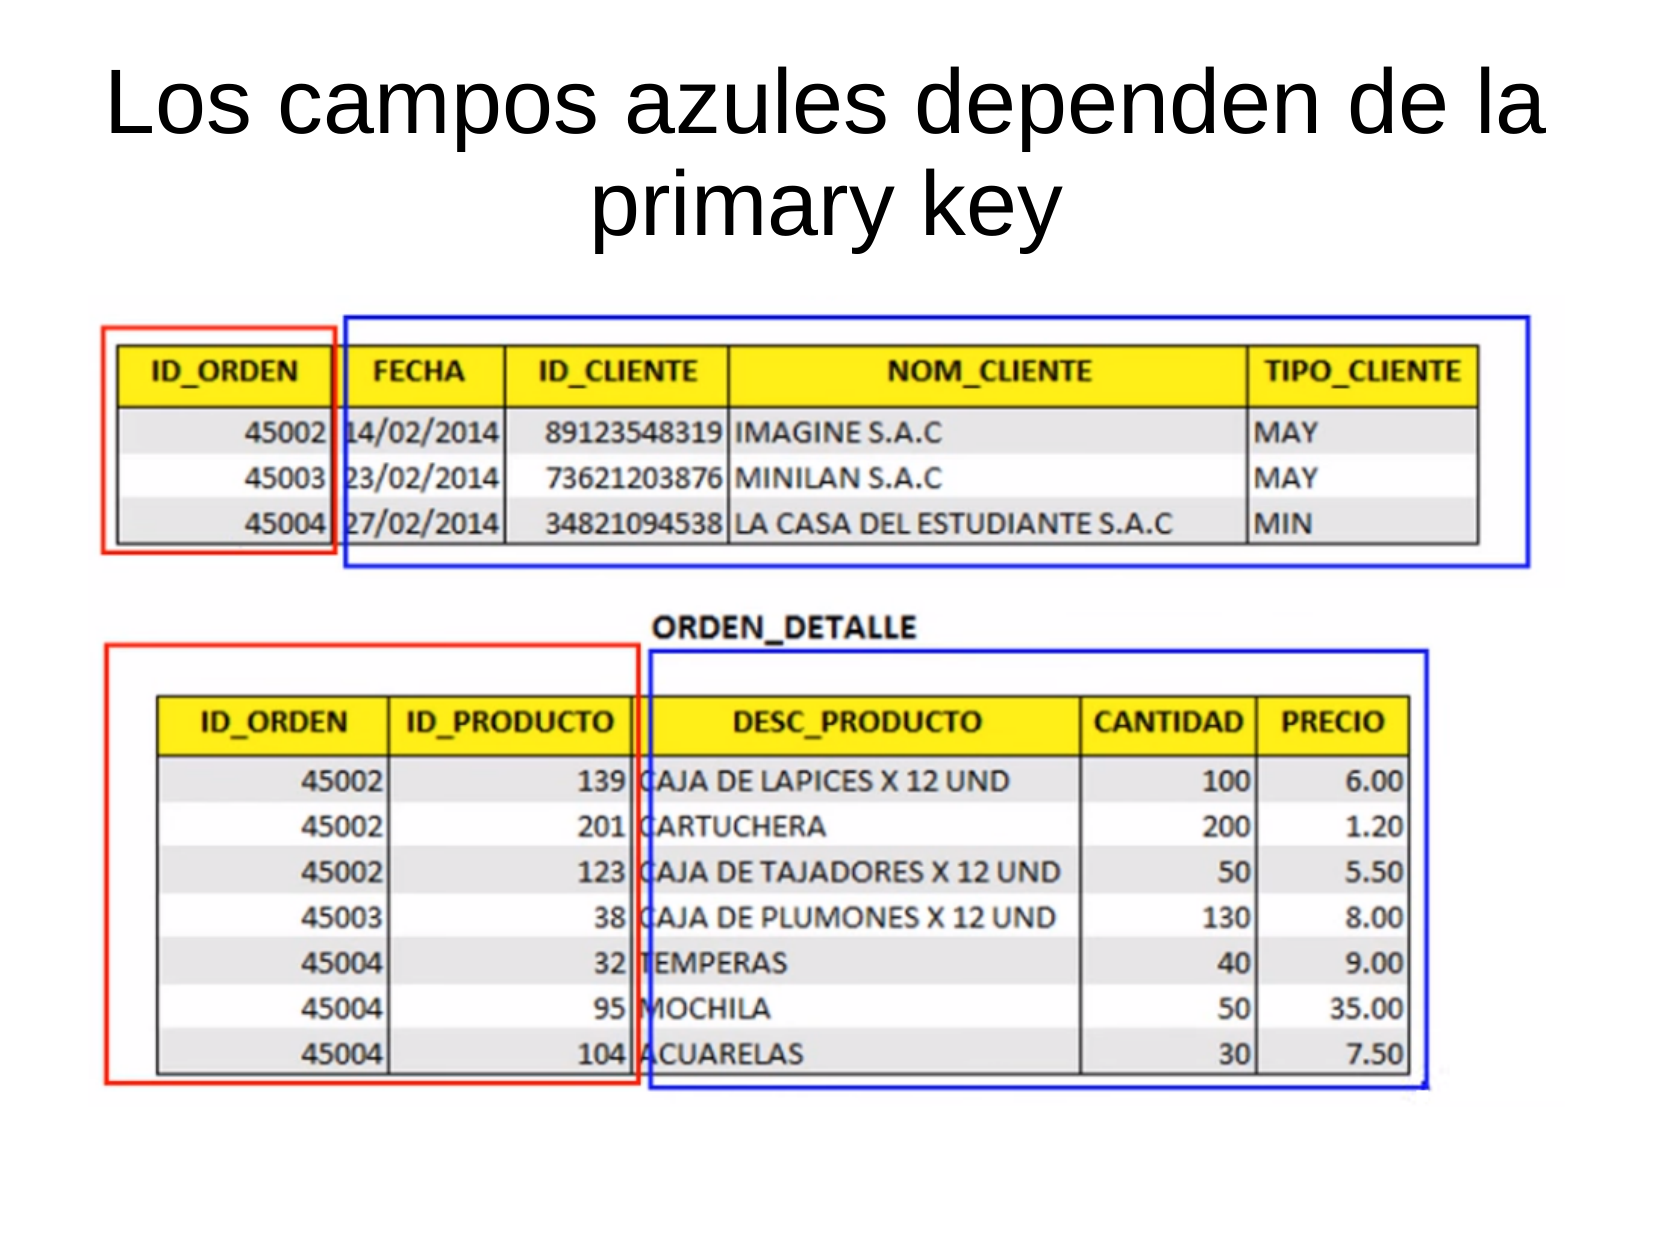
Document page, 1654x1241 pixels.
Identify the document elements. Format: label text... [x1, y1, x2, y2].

title Los campos azules dependen de la primary key [82, 49, 1571, 257]
picture [88, 295, 1565, 1107]
